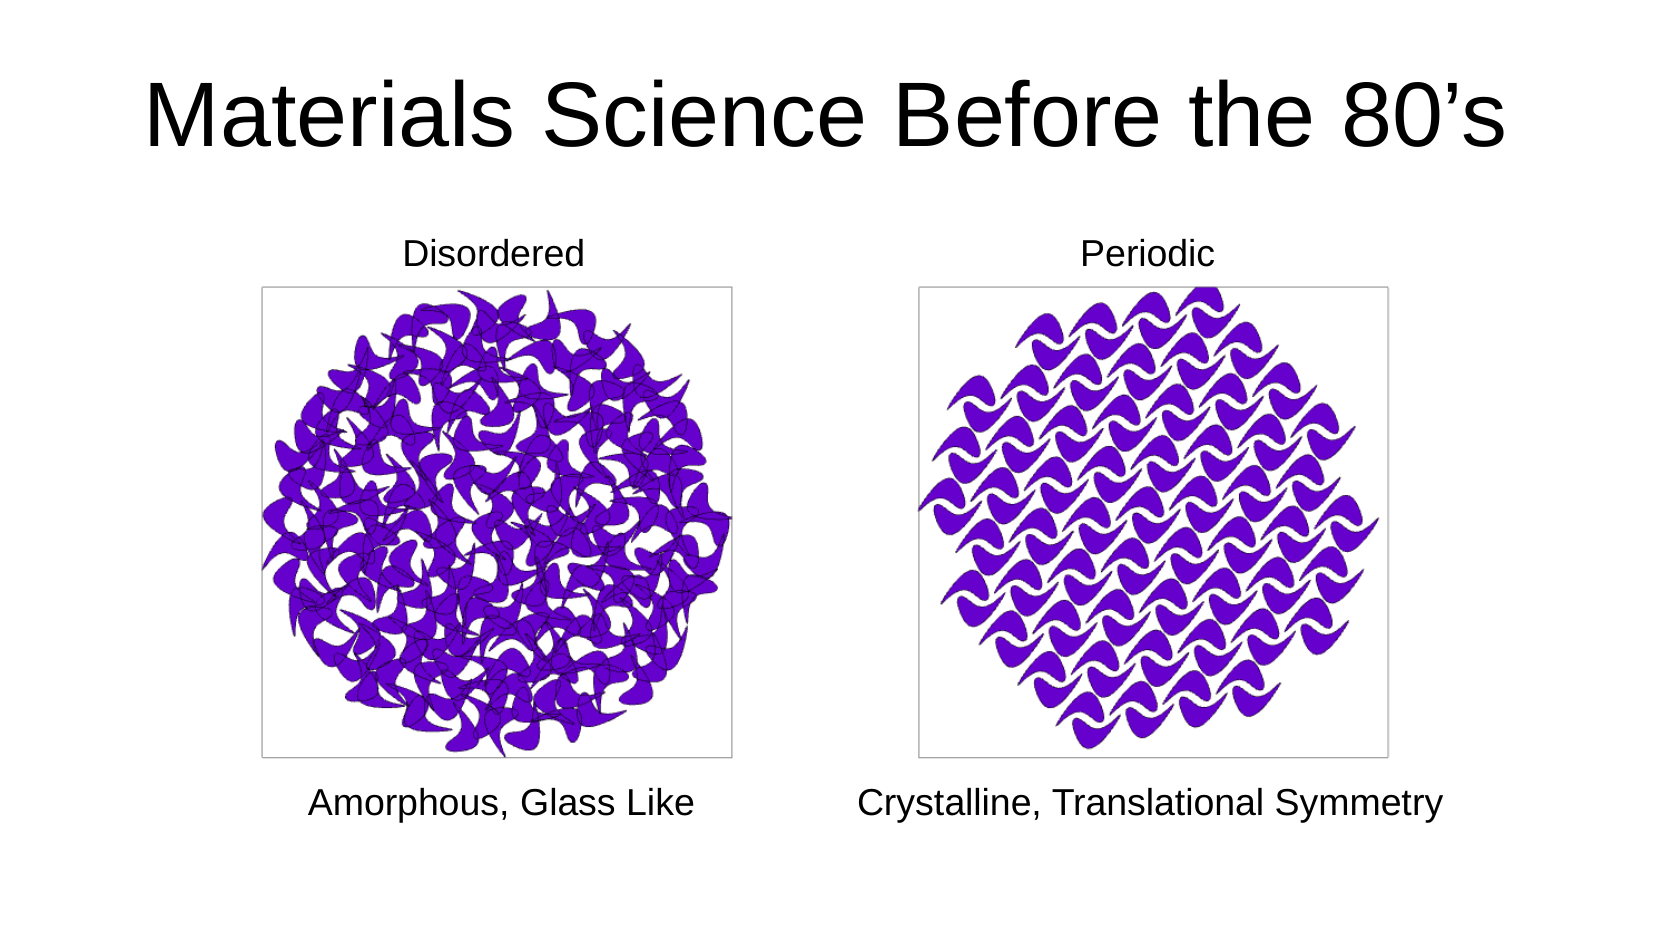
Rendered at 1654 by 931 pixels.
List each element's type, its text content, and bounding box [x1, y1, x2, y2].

text_box Amorphous, Glass Like [293, 774, 710, 832]
title Materials Science Before the 80’s [82, 37, 1571, 193]
text_box Crystalline, Translational Symmetry [842, 774, 1470, 832]
picture [256, 281, 1396, 765]
text_box Periodic [1065, 225, 1231, 282]
text_box Disordered [387, 225, 601, 282]
